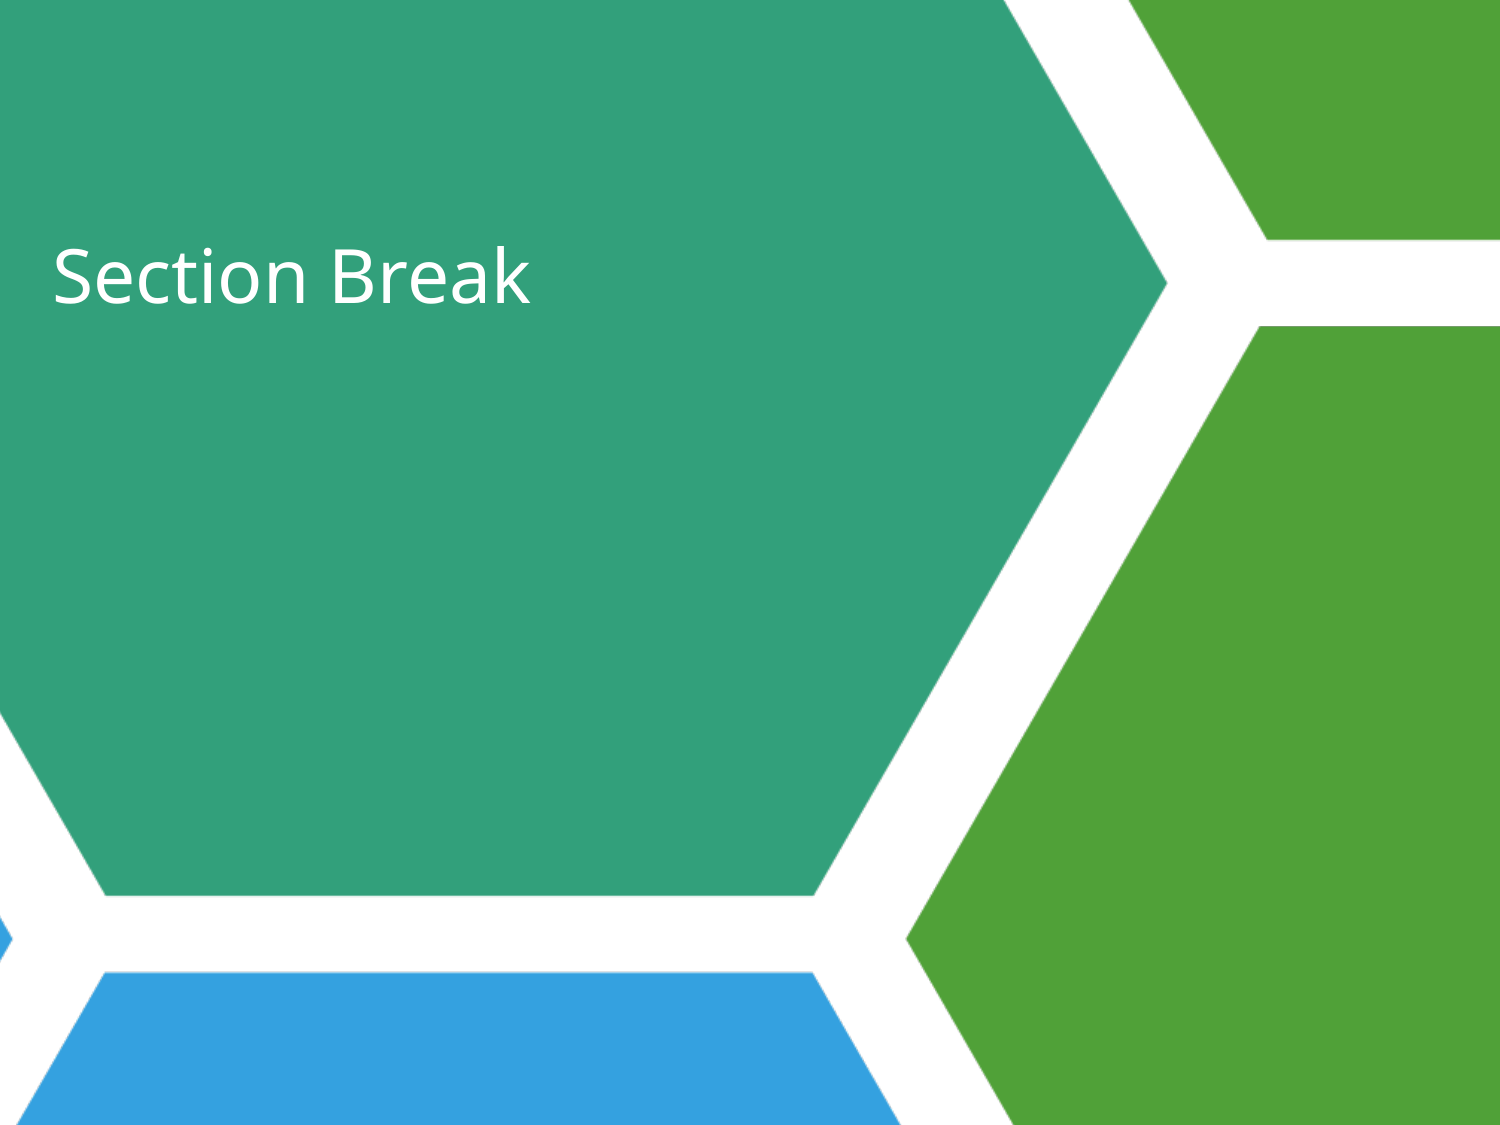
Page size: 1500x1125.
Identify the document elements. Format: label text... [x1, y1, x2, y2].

picture [0, 0, 1500, 1125]
title Section Break [52, 147, 1099, 401]
